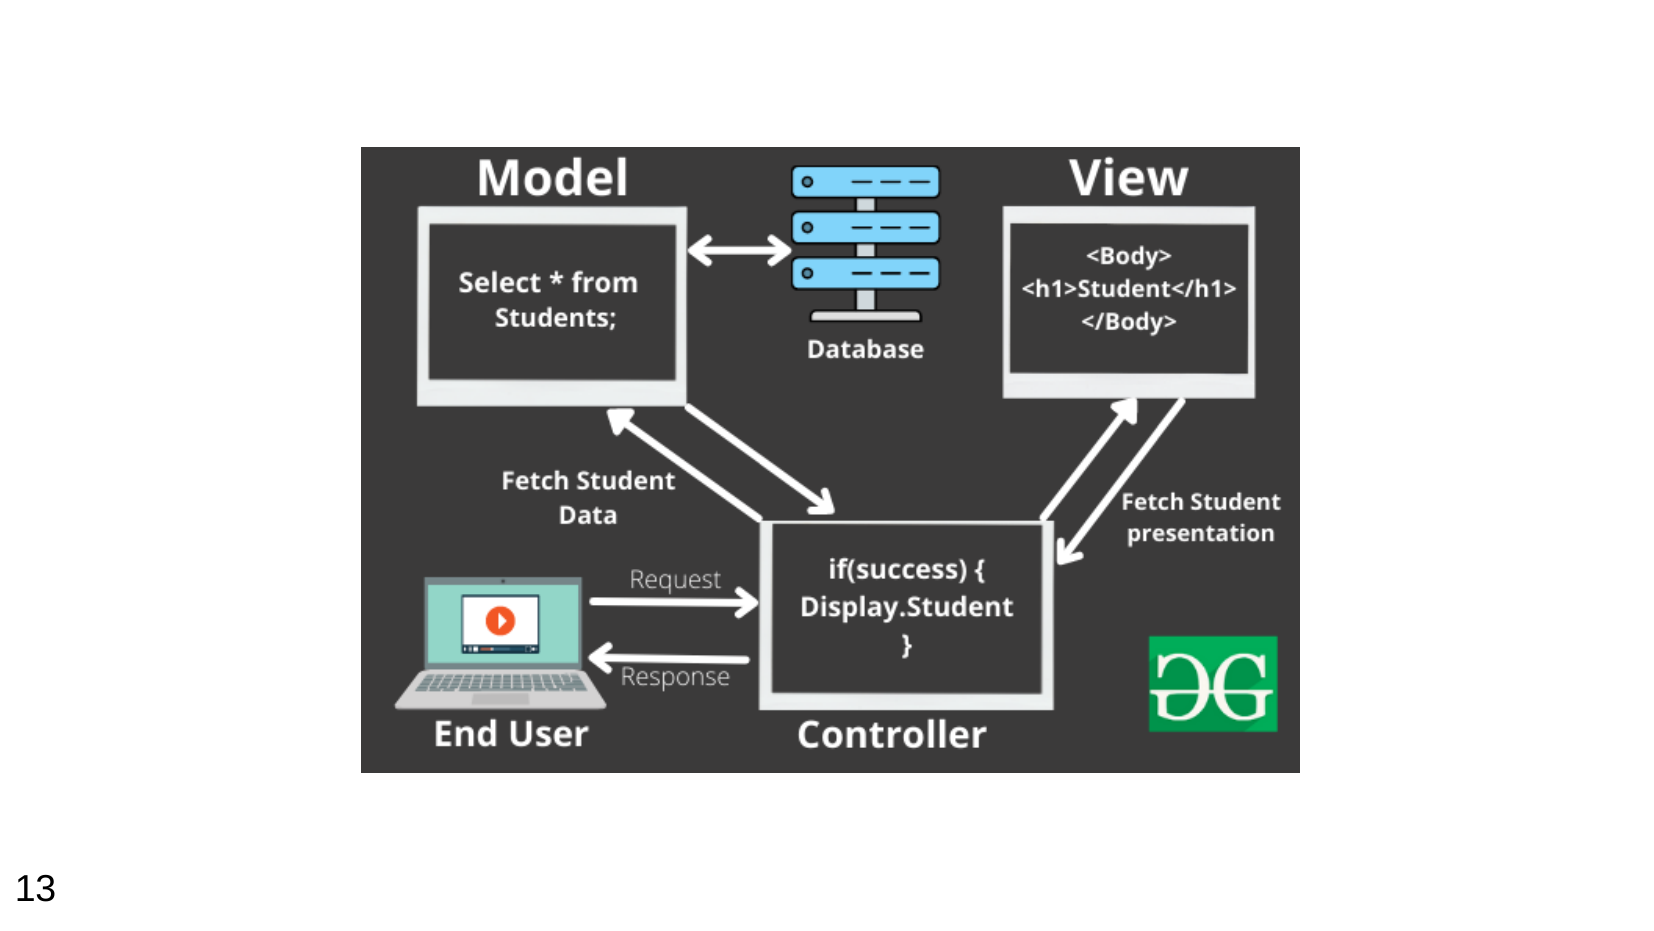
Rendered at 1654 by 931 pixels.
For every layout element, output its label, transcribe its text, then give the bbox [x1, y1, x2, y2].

text_box <number> [0, 860, 201, 931]
picture [361, 147, 1300, 773]
